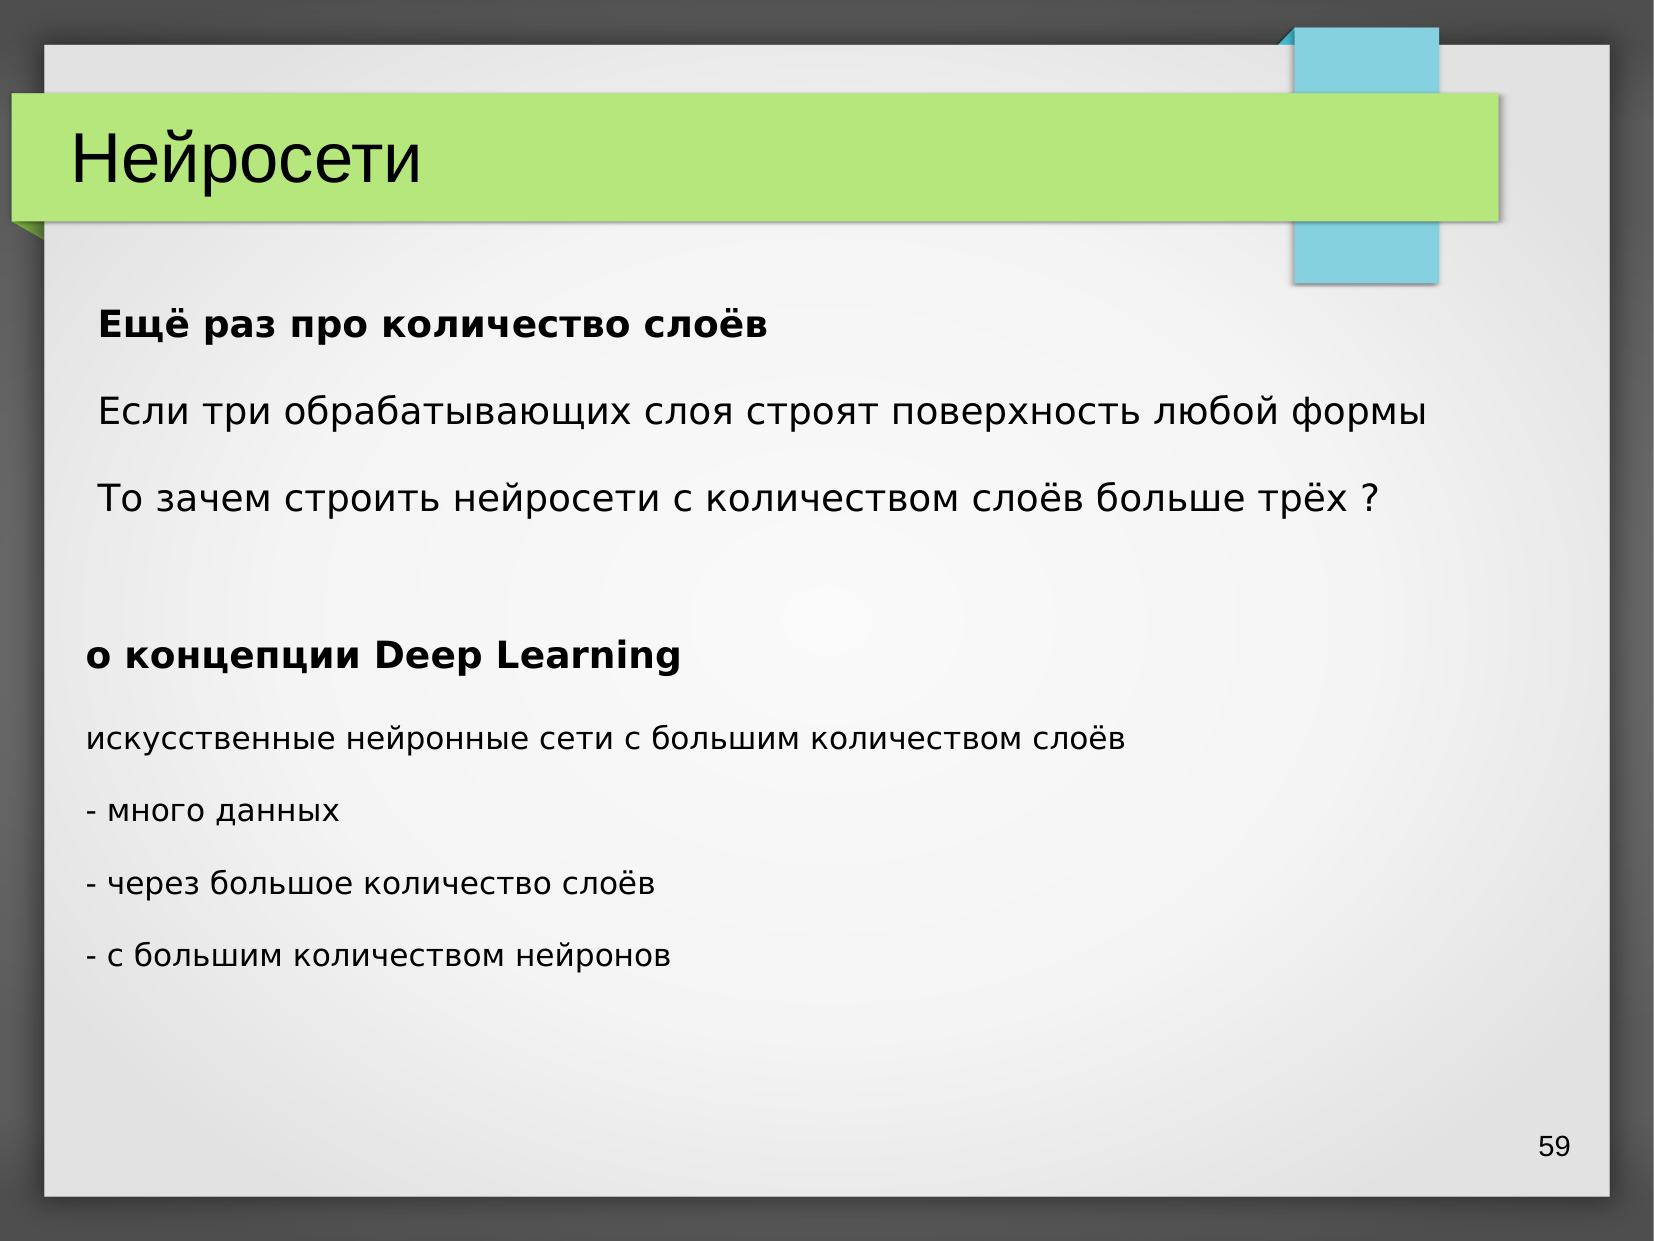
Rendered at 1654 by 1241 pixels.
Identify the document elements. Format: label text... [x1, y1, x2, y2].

picture [0, 0, 1654, 1241]
title Нейросети [70, 118, 1205, 199]
text_box Ещё раз про количество слоёв Если три обрабатывающих слоя строят поверхность любой формы То зачем строить нейросети с количеством слоёв больше трёх ? [82, 295, 1489, 541]
text_box о концепции Deep Learning искусственные нейронные сети с большим количеством слоёв - много данных - через большое количество слоёв - с большим количеством нейронов [70, 625, 1453, 1170]
